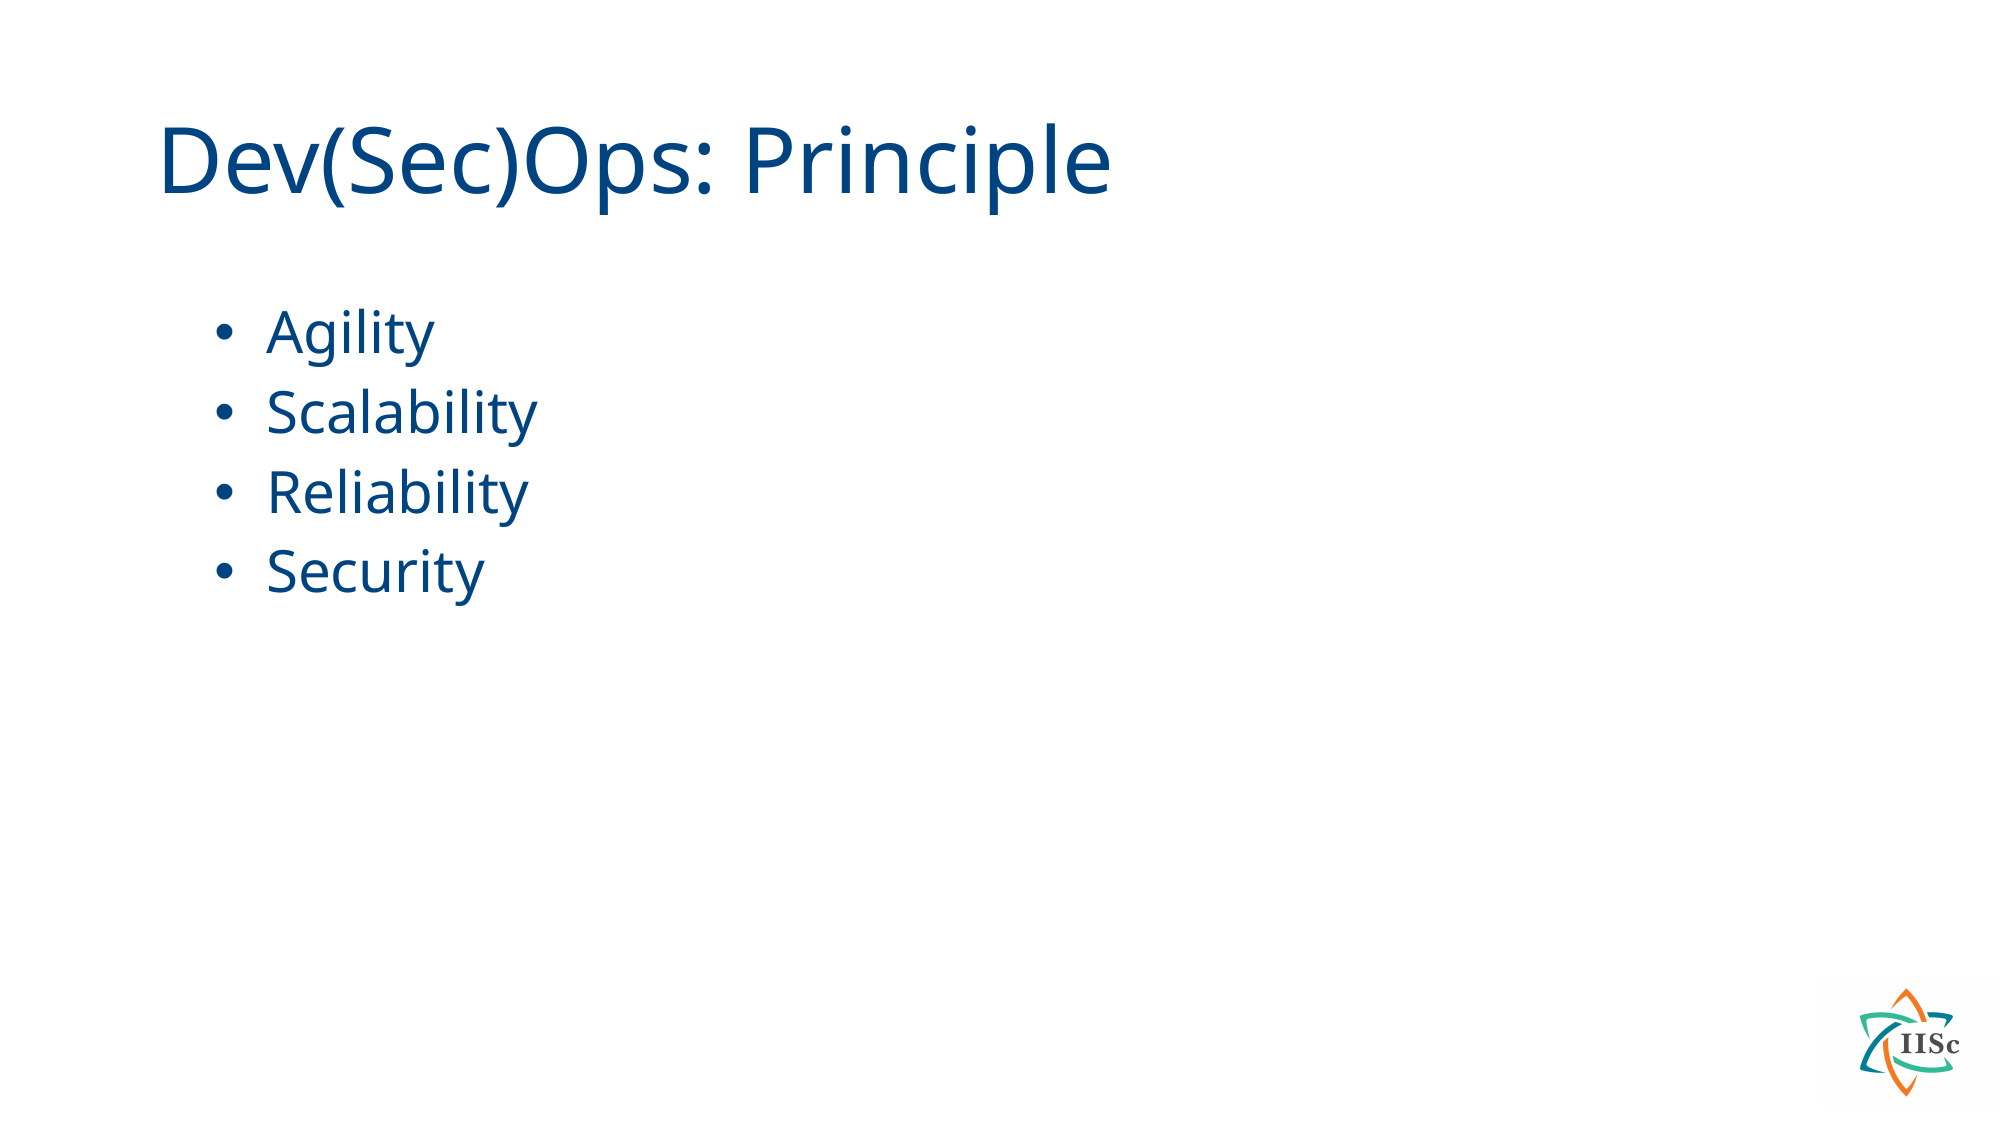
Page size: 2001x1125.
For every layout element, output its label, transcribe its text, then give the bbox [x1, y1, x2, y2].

list Agility Scalability Reliability Security [180, 211, 1432, 972]
text_box Dev(Sec)Ops: Principle [118, 88, 1732, 211]
picture [1822, 977, 1997, 1108]
